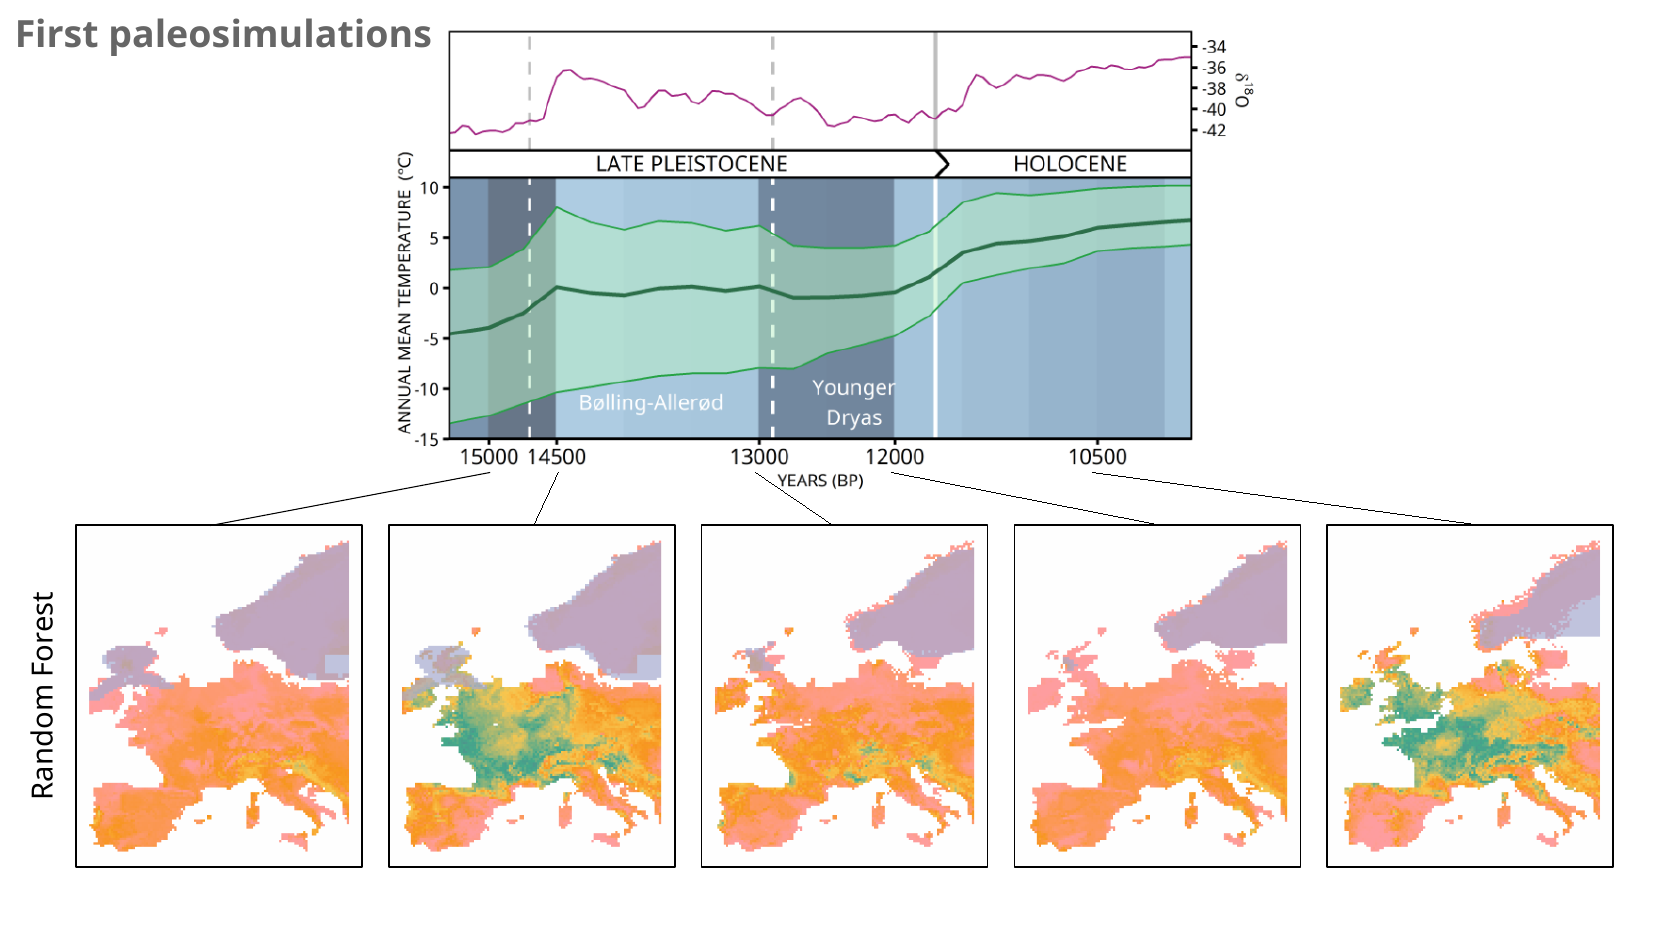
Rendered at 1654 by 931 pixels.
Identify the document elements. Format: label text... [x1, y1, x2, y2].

picture [1015, 525, 1300, 867]
text_box Random Forest [11, 525, 71, 867]
picture [1327, 525, 1613, 867]
picture [389, 525, 674, 867]
text_box First paleosimulations [0, 0, 1654, 118]
picture [702, 525, 987, 867]
picture [386, 118, 1268, 493]
picture [76, 525, 362, 867]
